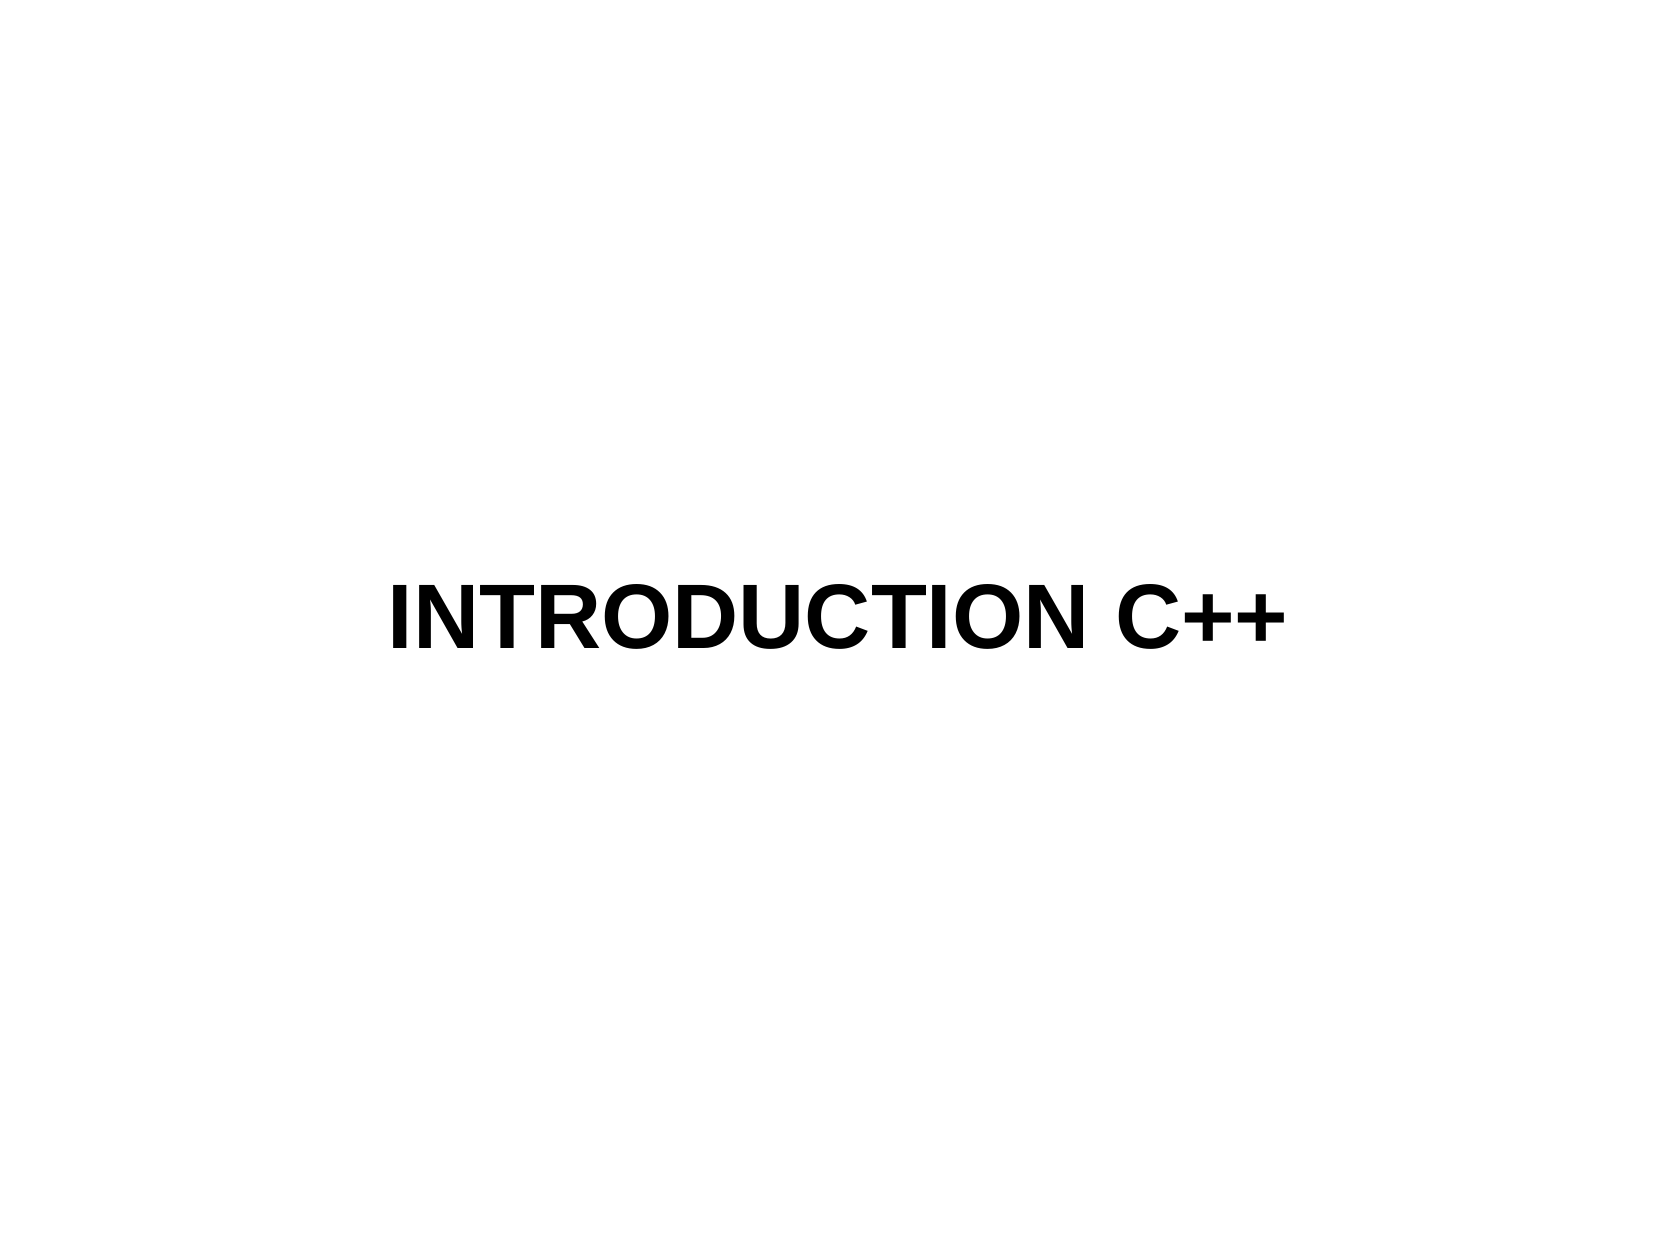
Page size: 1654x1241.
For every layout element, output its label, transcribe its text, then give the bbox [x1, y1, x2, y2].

title INTRODUCTION C++ [94, 513, 1583, 721]
